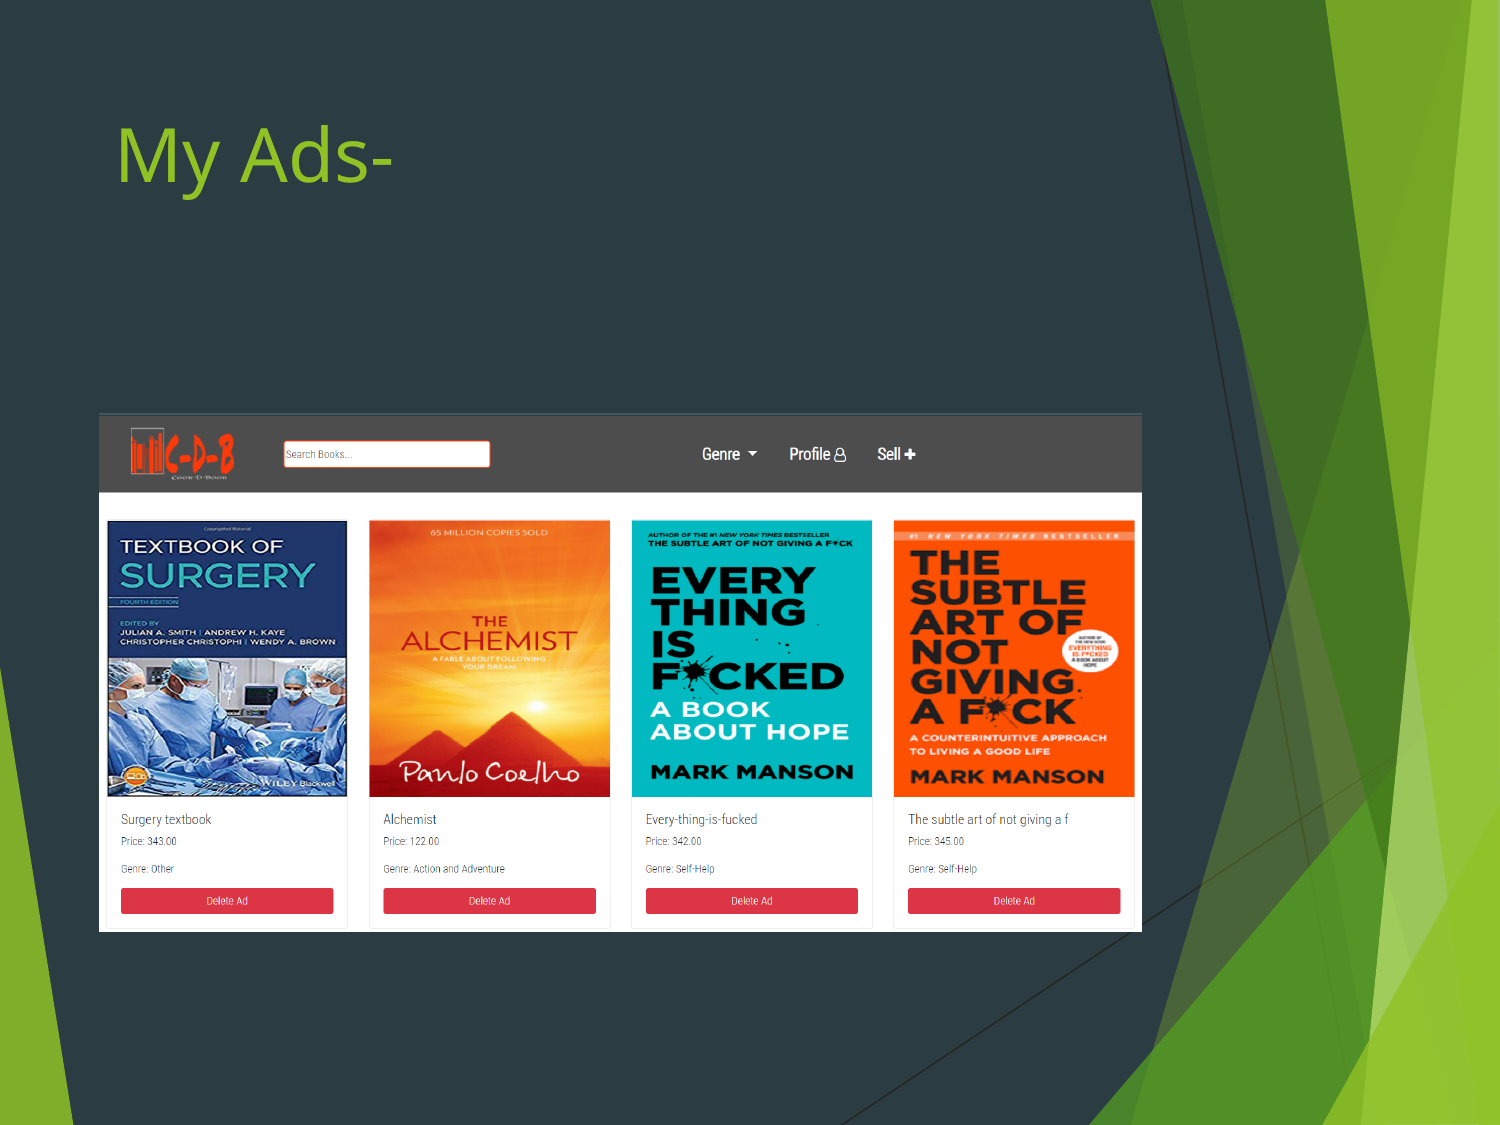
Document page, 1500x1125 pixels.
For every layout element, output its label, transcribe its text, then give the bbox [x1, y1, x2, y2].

picture [99, 413, 1142, 932]
title My Ads- [99, 99, 1142, 317]
